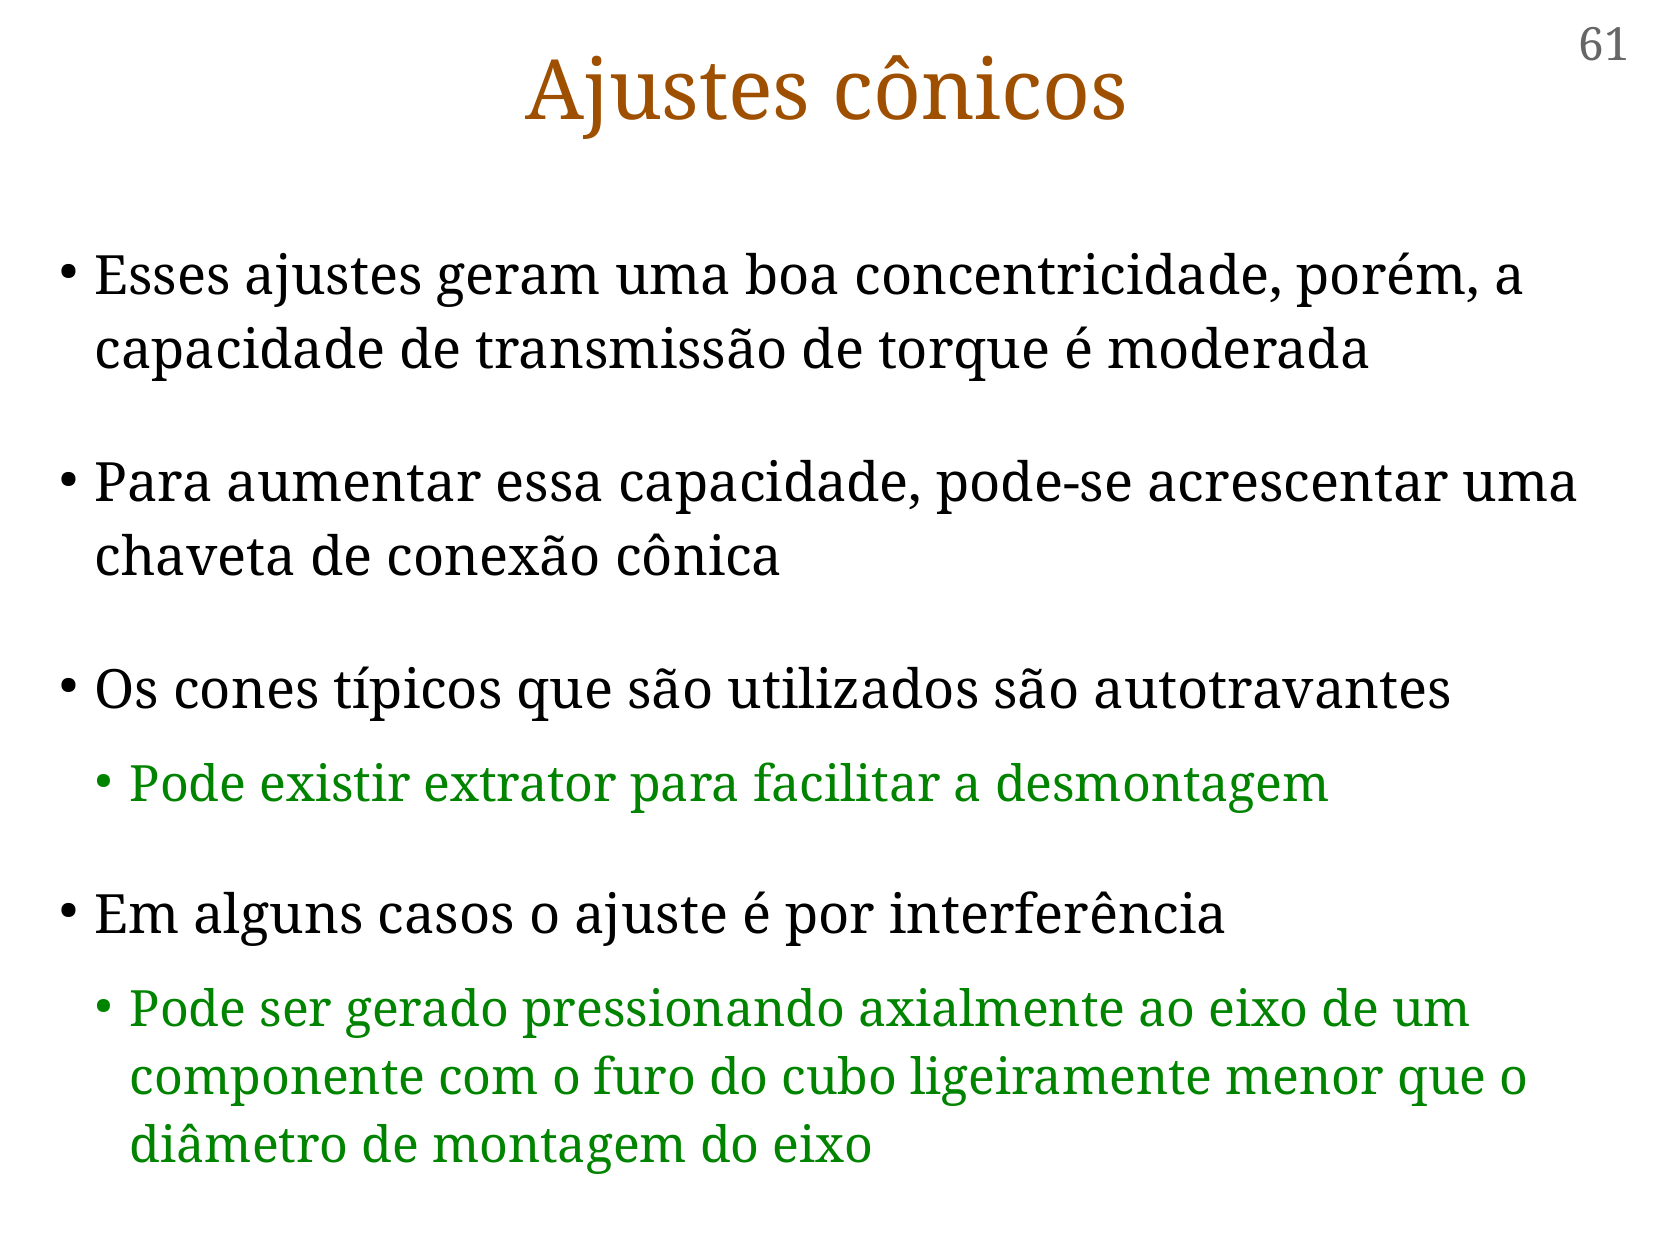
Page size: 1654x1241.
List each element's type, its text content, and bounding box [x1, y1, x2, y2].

list Esses ajustes geram uma boa concentricidade, porém, a capacidade de transmissão de torque é moderada Para aumentar essa capacidade, pode-se acrescentar uma chaveta de conexão cônica Os cones típicos que são utilizados são autotravantes Pode existir extrator para facilitar a desmontagem Em alguns casos o ajuste é por interferência Pode ser gerado pressionando axialmente ao eixo de um componente com o furo do cubo ligeiramente menor que o diâmetro de montagem do eixo [59, 236, 1595, 1211]
title Ajustes cônicos [59, 29, 1595, 148]
